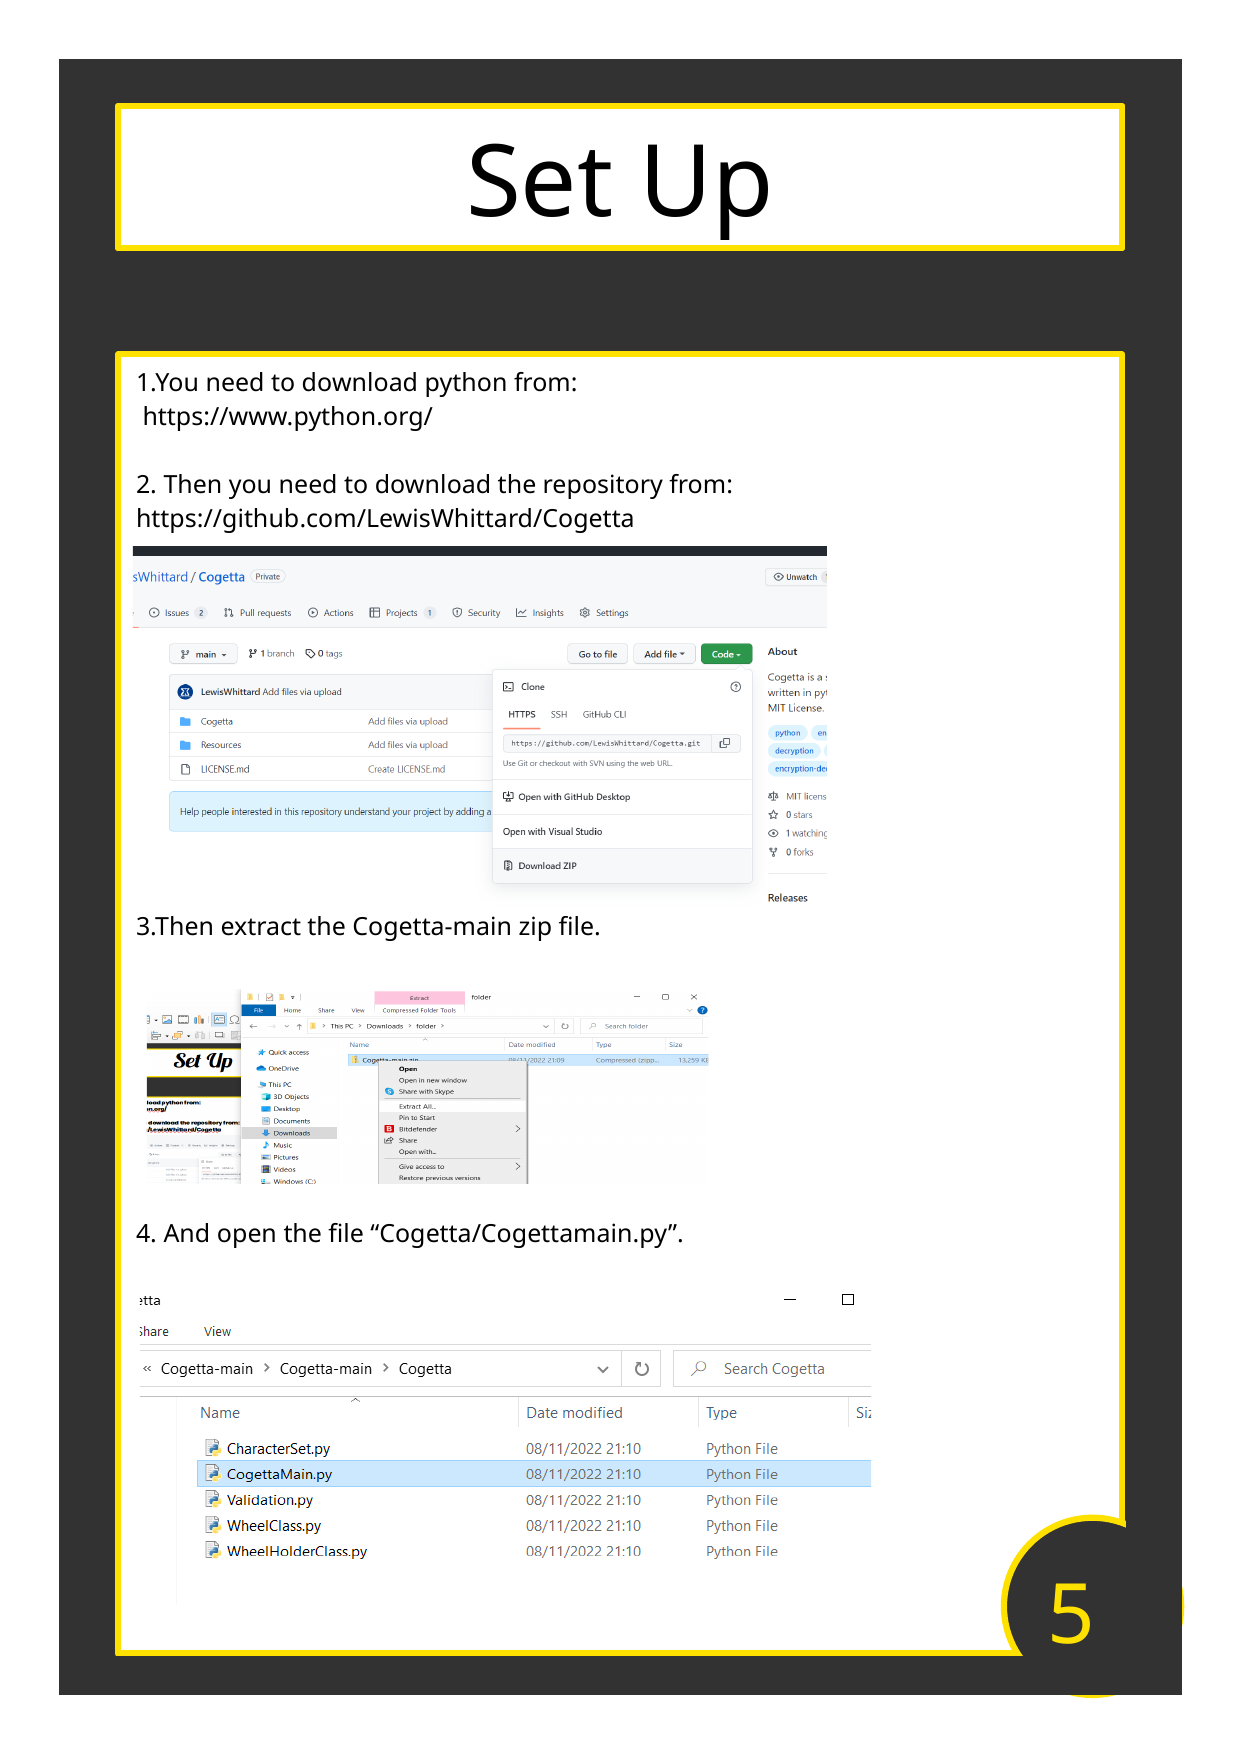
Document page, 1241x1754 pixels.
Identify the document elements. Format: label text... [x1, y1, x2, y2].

text_box 1.You need to download python from: https://www.python.org/ 2. Then you need to download the repository from: https://github.com/LewisWhittard/Cogetta 3.Then extract the Cogetta-main zip file. 4. And open the file “Cogetta/Cogettamain.py”. [118, 354, 1123, 1654]
picture [139, 1284, 872, 1604]
picture [146, 989, 709, 1184]
text_box 5 [1003, 1517, 1126, 1656]
text_box Set Up [118, 106, 1123, 249]
picture [132, 546, 827, 916]
text_box [59, 59, 1182, 1695]
